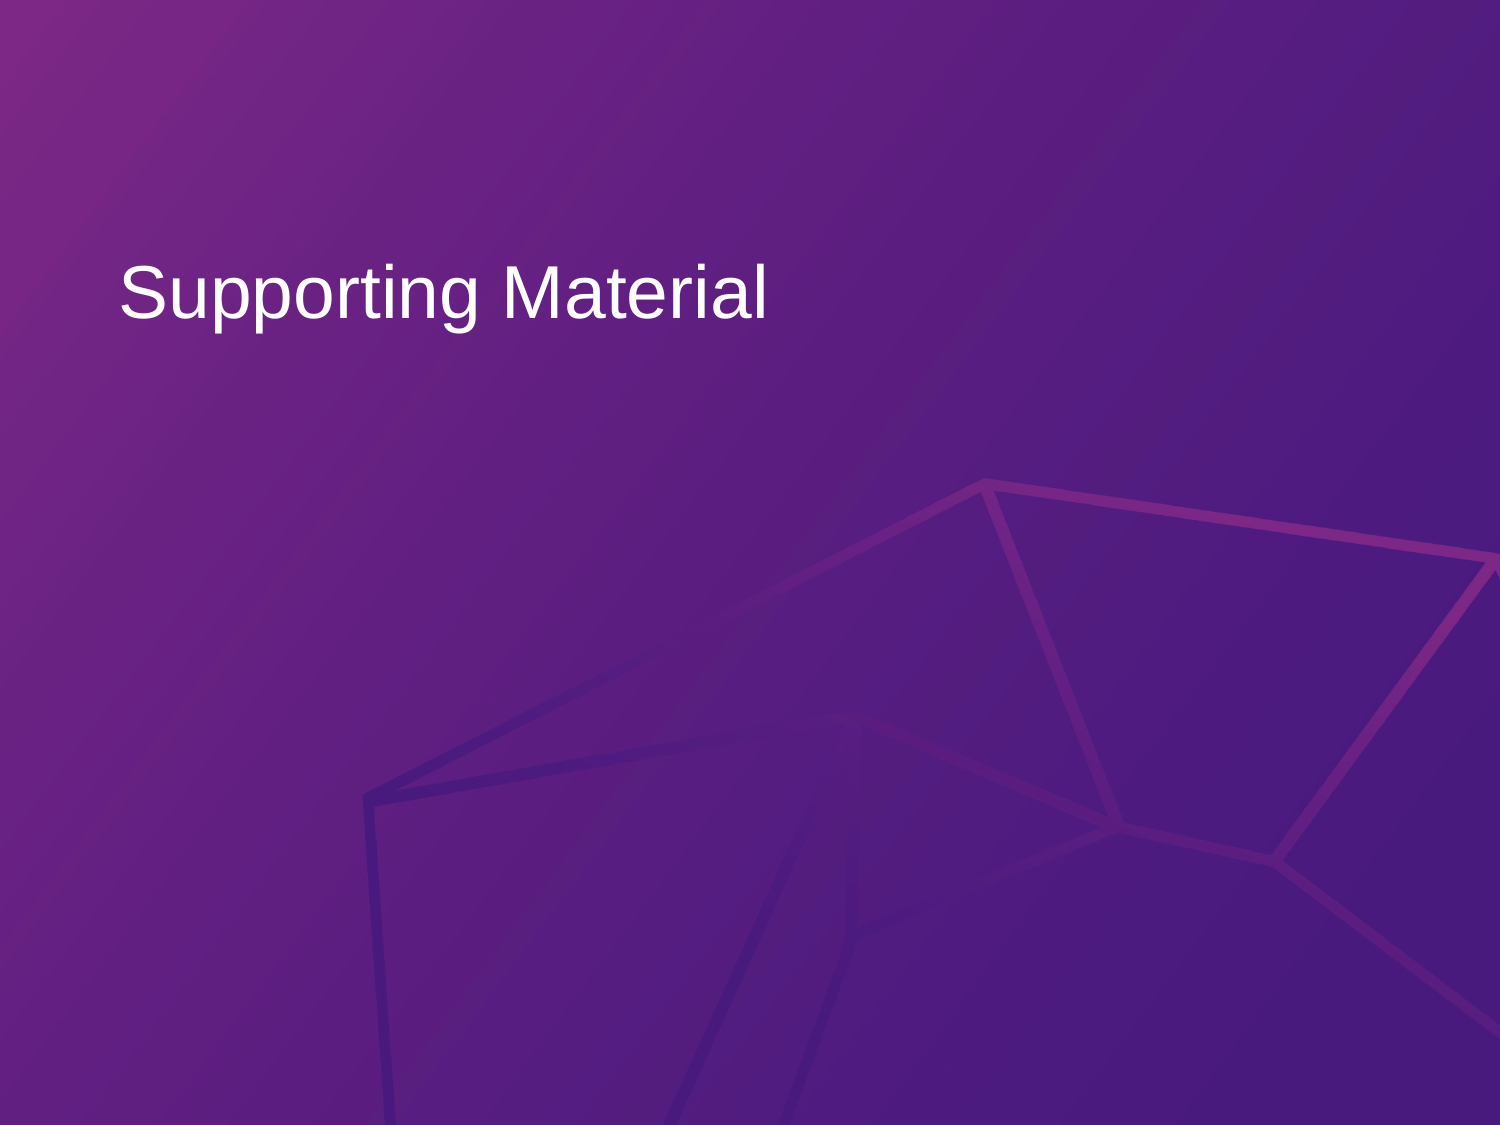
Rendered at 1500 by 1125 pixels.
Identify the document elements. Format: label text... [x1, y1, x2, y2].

picture [0, 0, 1500, 1125]
title Supporting Material [103, 236, 1453, 363]
